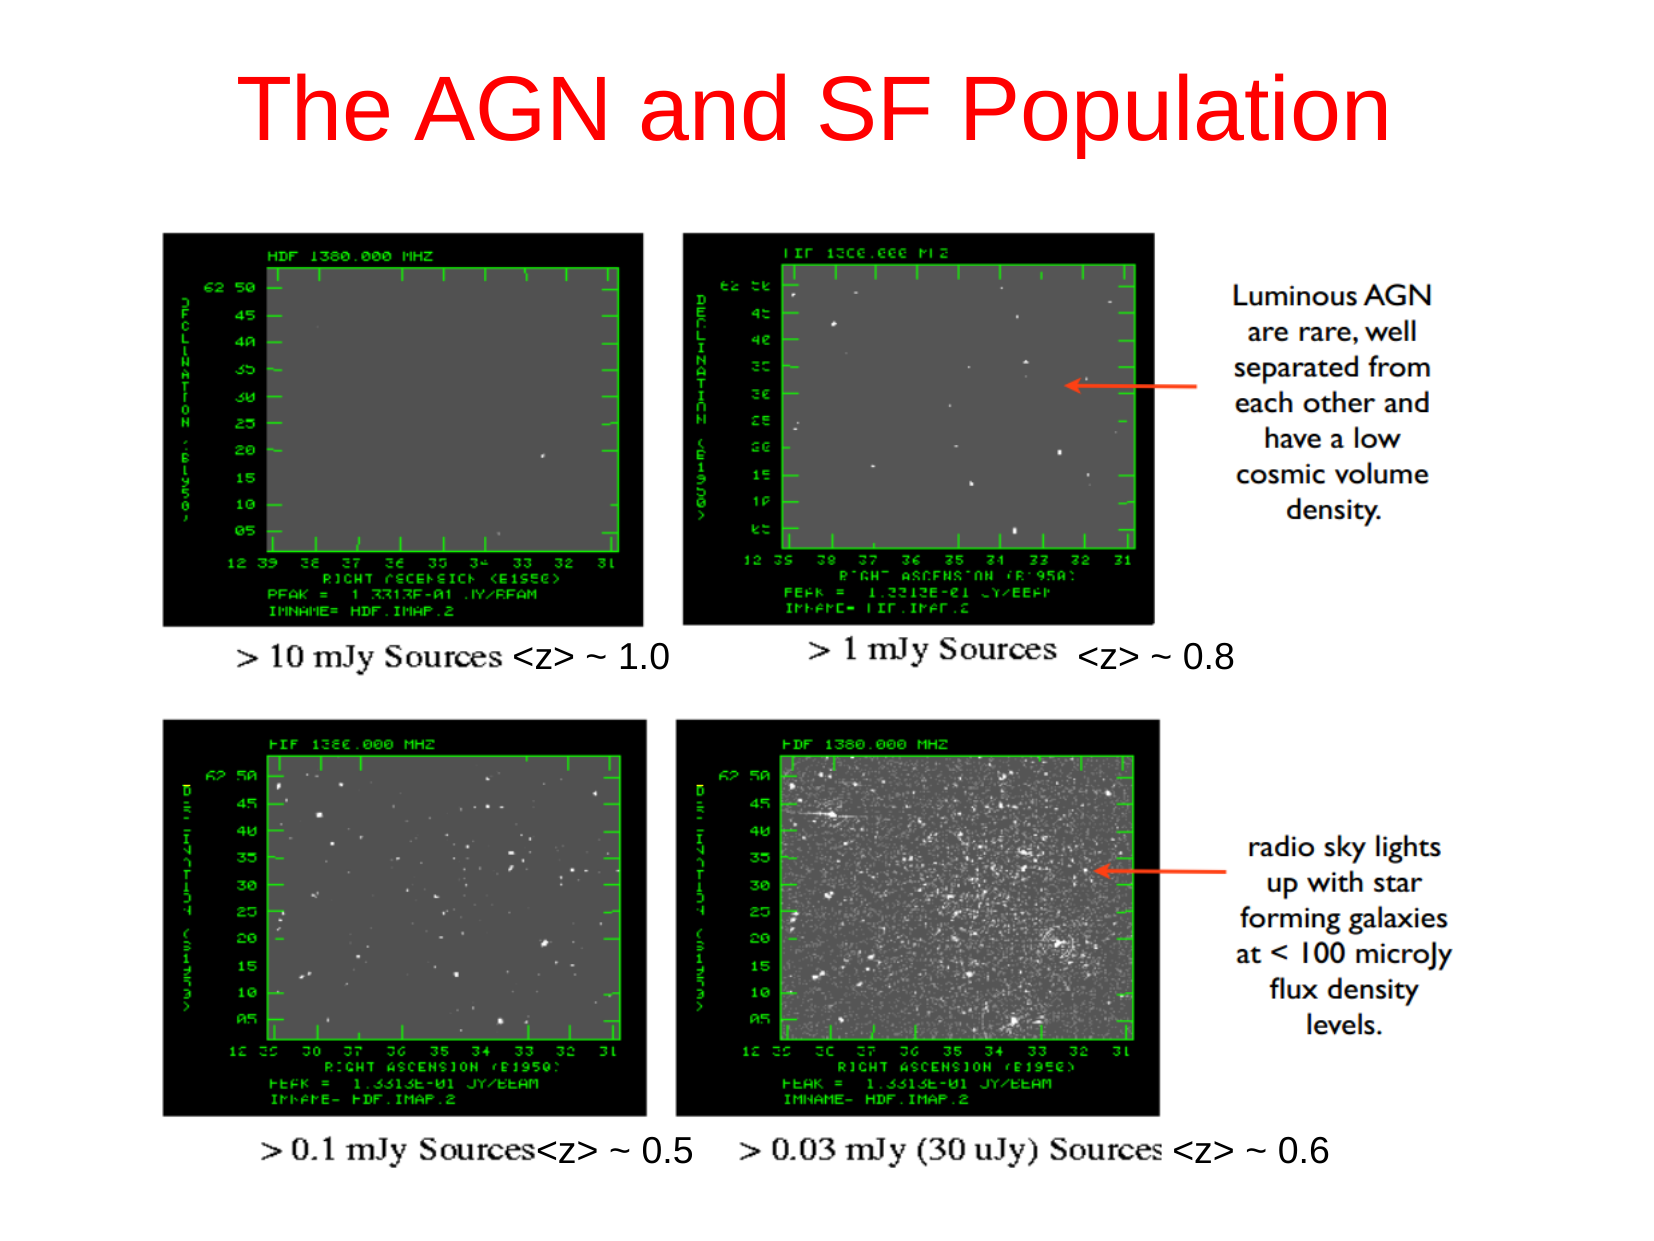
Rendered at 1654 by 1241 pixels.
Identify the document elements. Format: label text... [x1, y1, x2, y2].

picture [145, 224, 1465, 1173]
text_box <z> ~ 1.0 [497, 628, 686, 686]
text_box <z> ~ 0.8 [1062, 628, 1250, 686]
title The AGN and SF Population [70, 5, 1559, 213]
text_box <z> ~ 0.6 [1157, 1122, 1345, 1221]
text_box <z> ~ 0.5 [521, 1122, 709, 1215]
